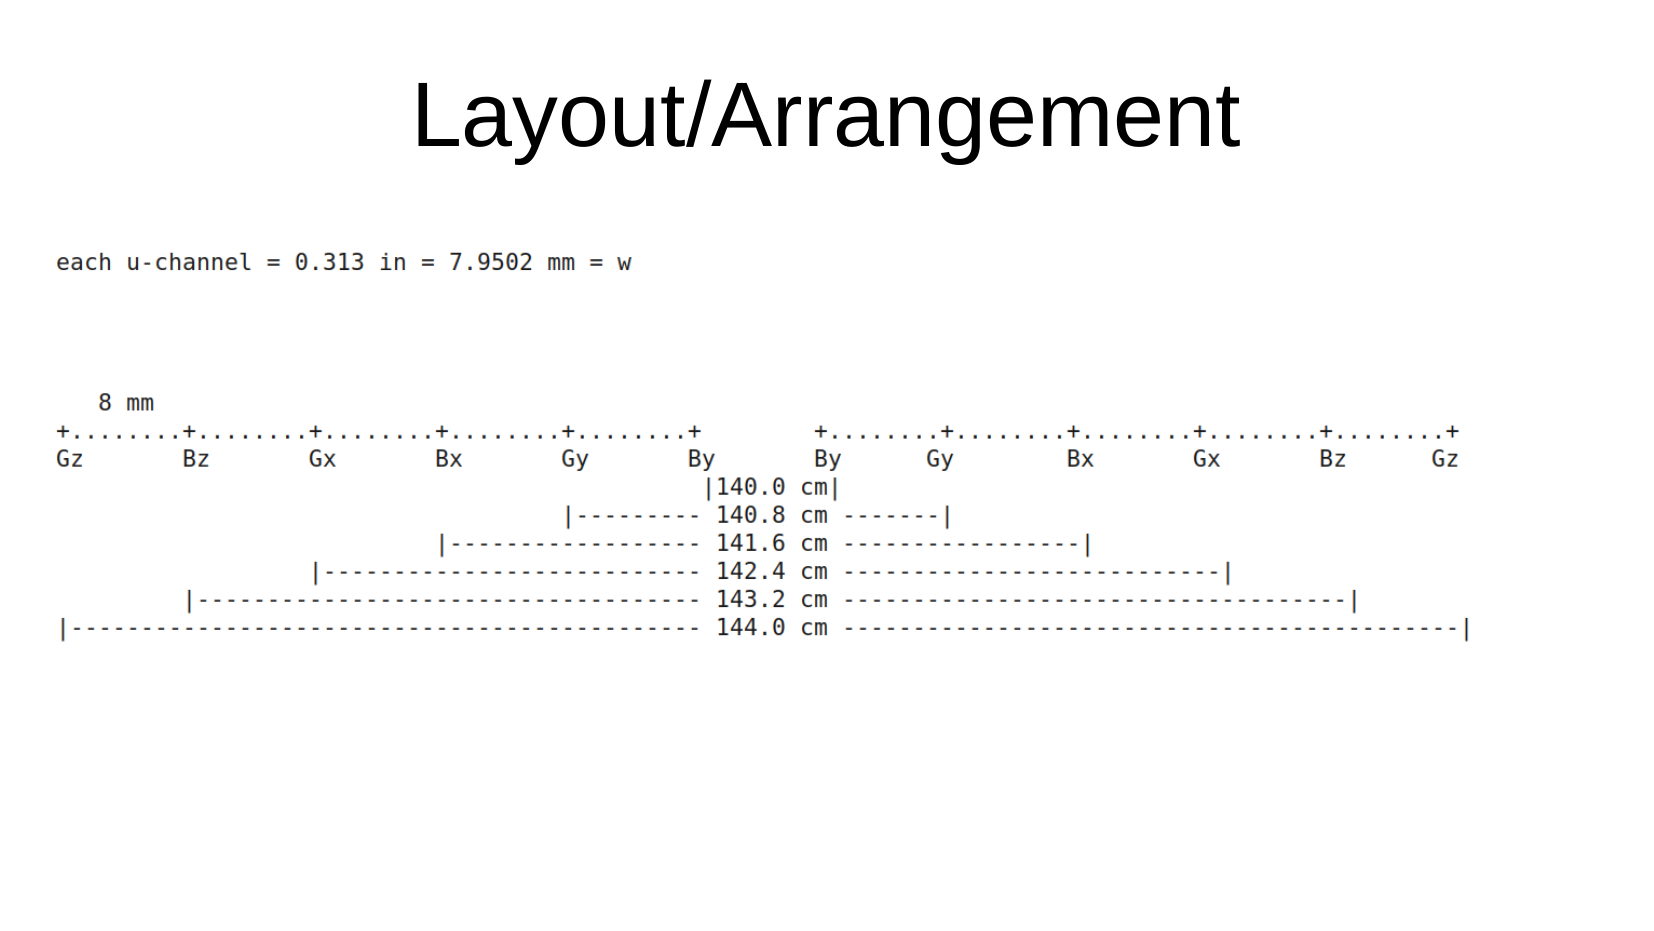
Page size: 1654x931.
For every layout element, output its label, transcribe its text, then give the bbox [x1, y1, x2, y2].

picture [55, 242, 1601, 686]
title Layout/Arrangement [82, 37, 1571, 193]
